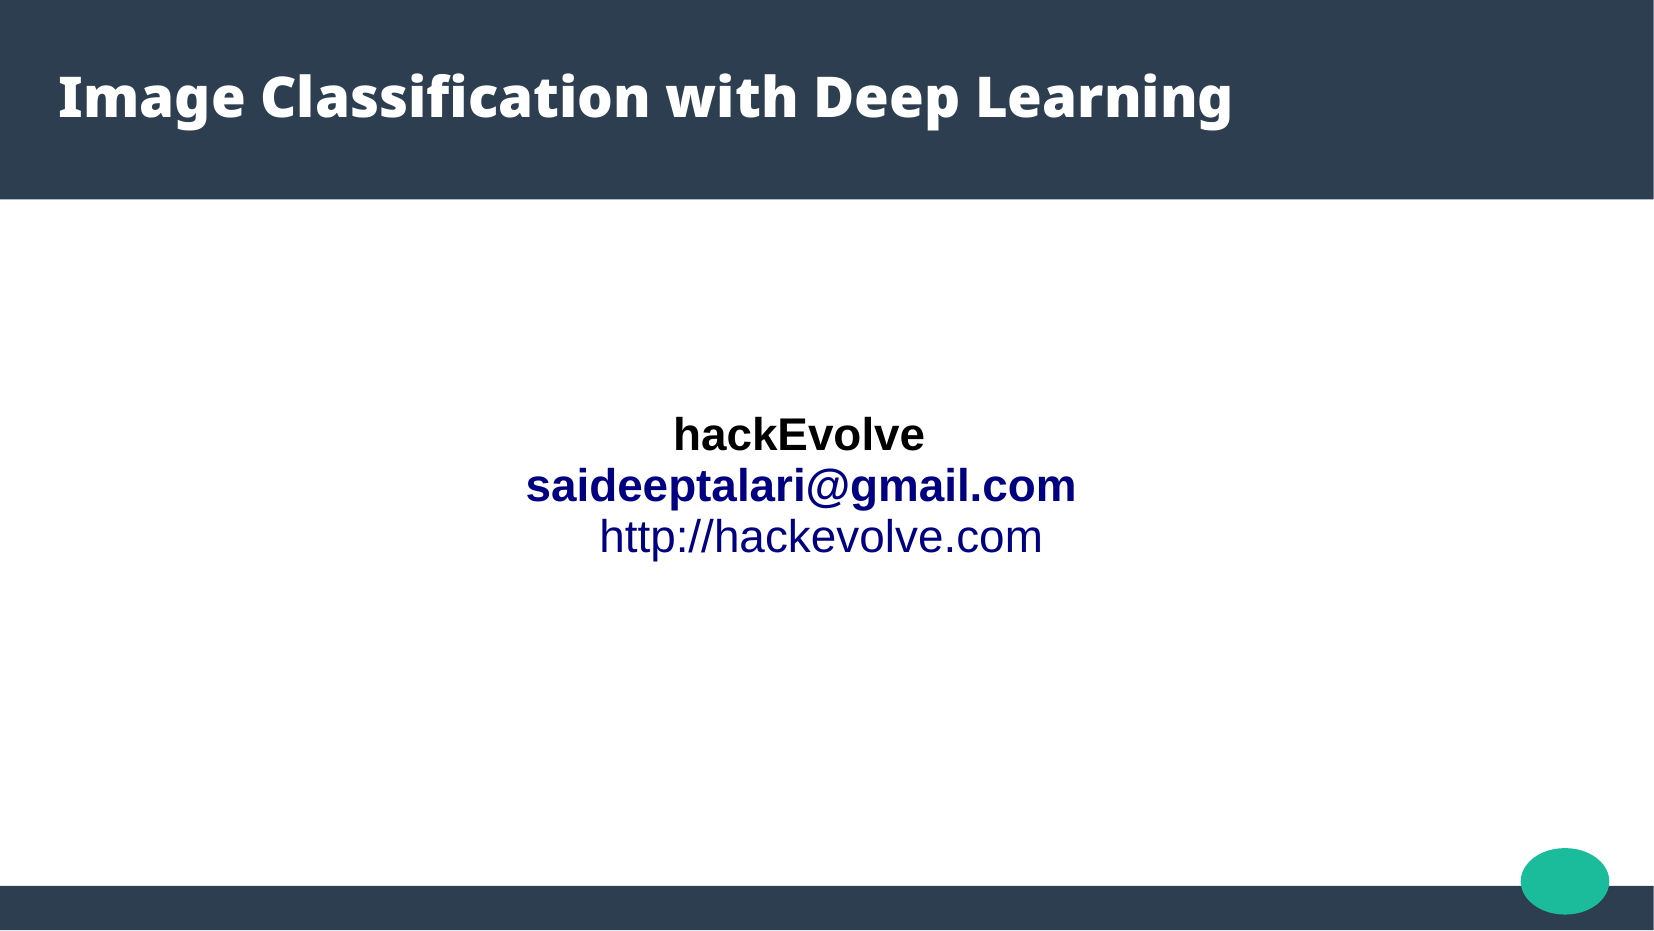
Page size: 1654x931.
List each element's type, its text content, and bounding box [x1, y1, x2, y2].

text_box hackEvolve saideeptalari@gmail.com http://hackevolve.com [437, 401, 1123, 613]
title Image Classification with Deep Learning [59, 37, 1595, 155]
